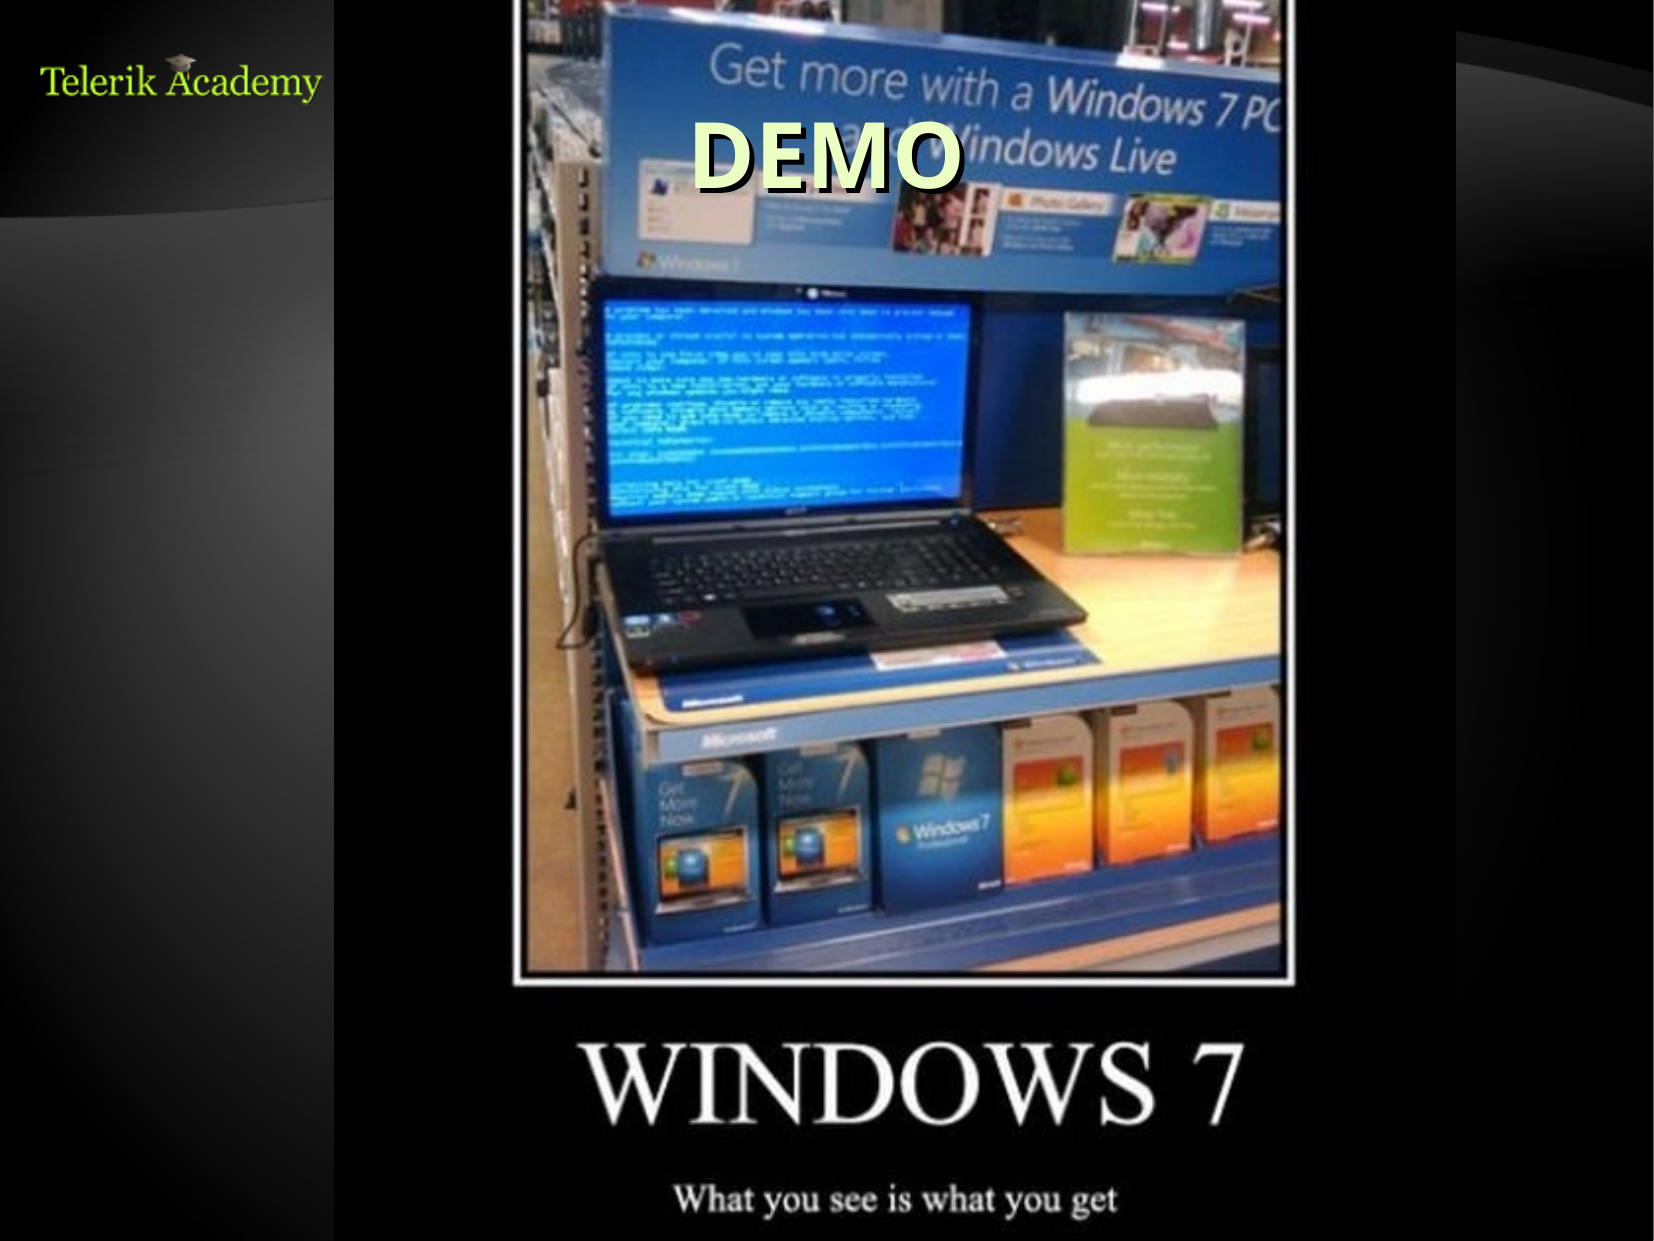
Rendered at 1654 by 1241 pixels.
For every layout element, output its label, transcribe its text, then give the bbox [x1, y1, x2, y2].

title DEMO [82, 49, 1571, 257]
picture [0, 0, 1654, 1241]
